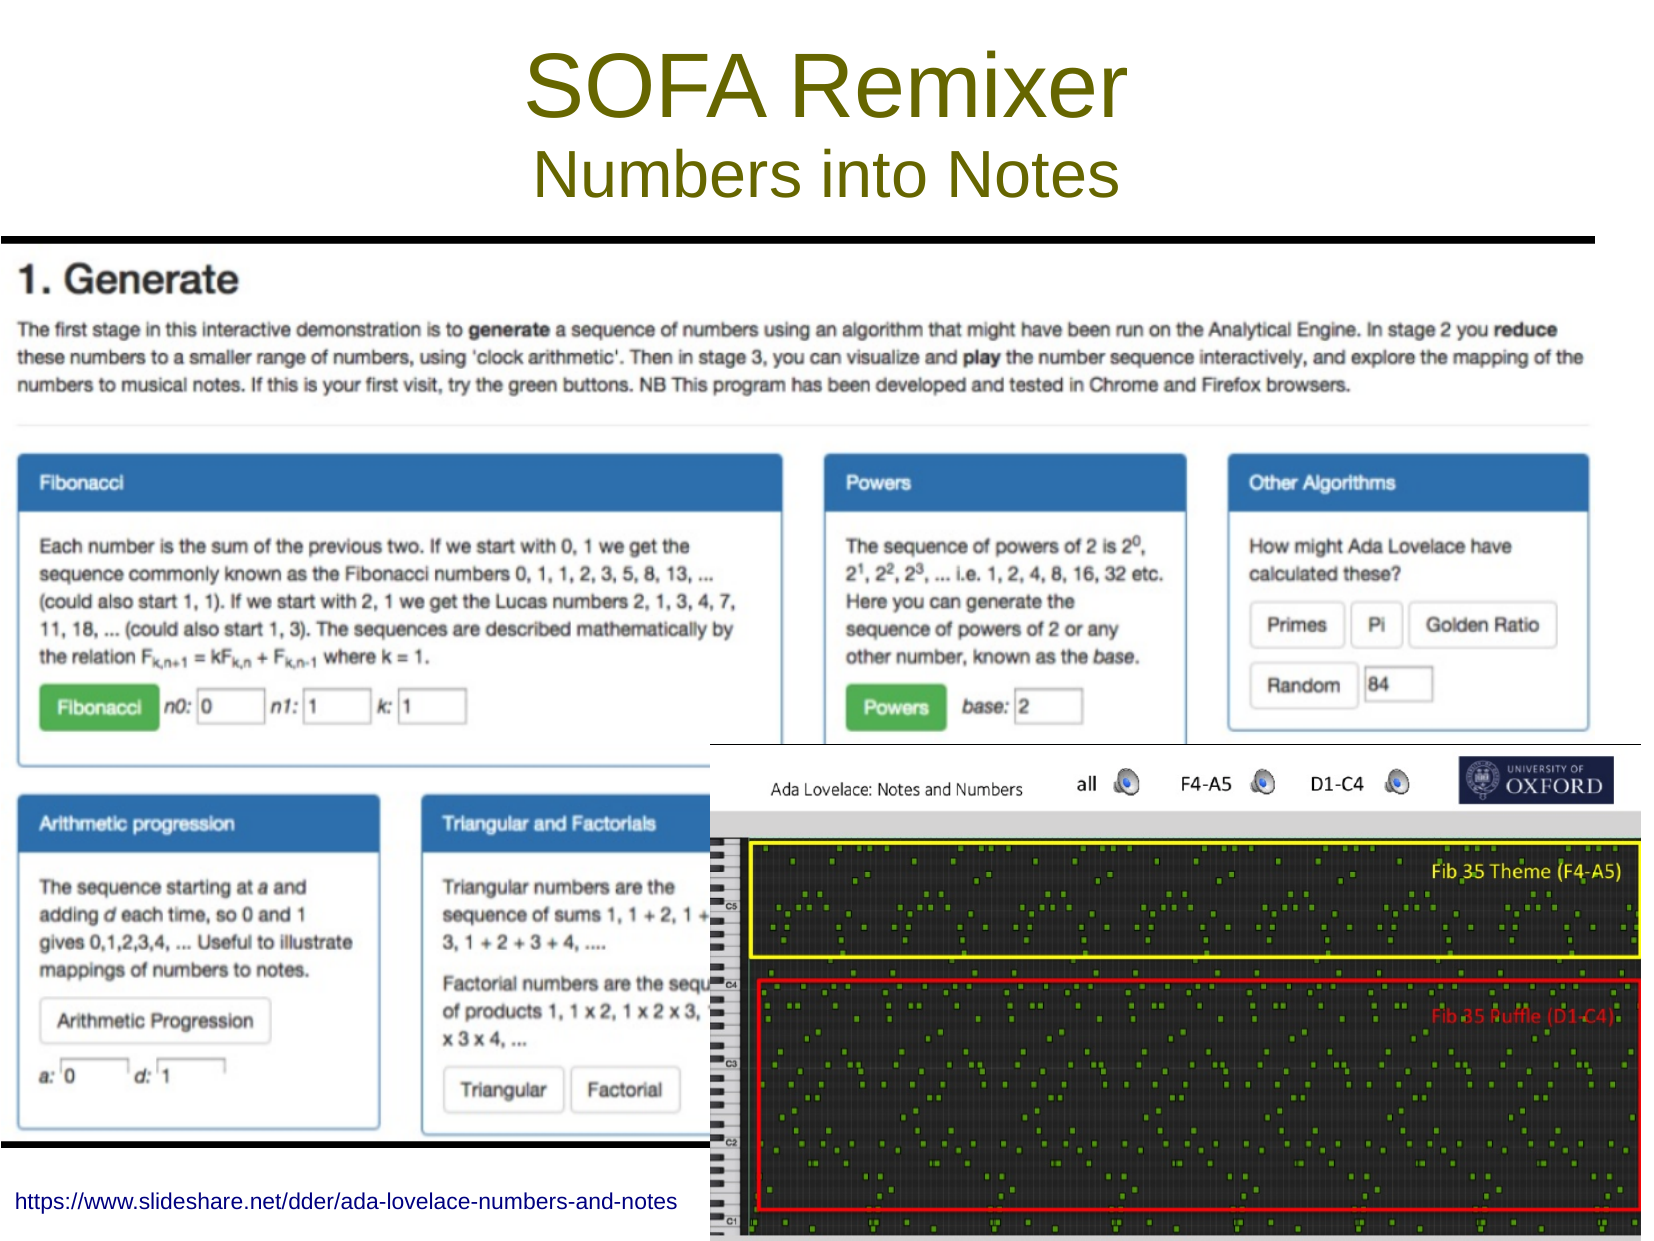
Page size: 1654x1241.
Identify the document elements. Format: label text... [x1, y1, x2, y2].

picture [1, 236, 1641, 1241]
title SOFA Remixer Numbers into Notes [82, 19, 1571, 227]
text_box https://www.slideshare.net/dder/ada-lovelace-numbers-and-notes [0, 1181, 709, 1222]
